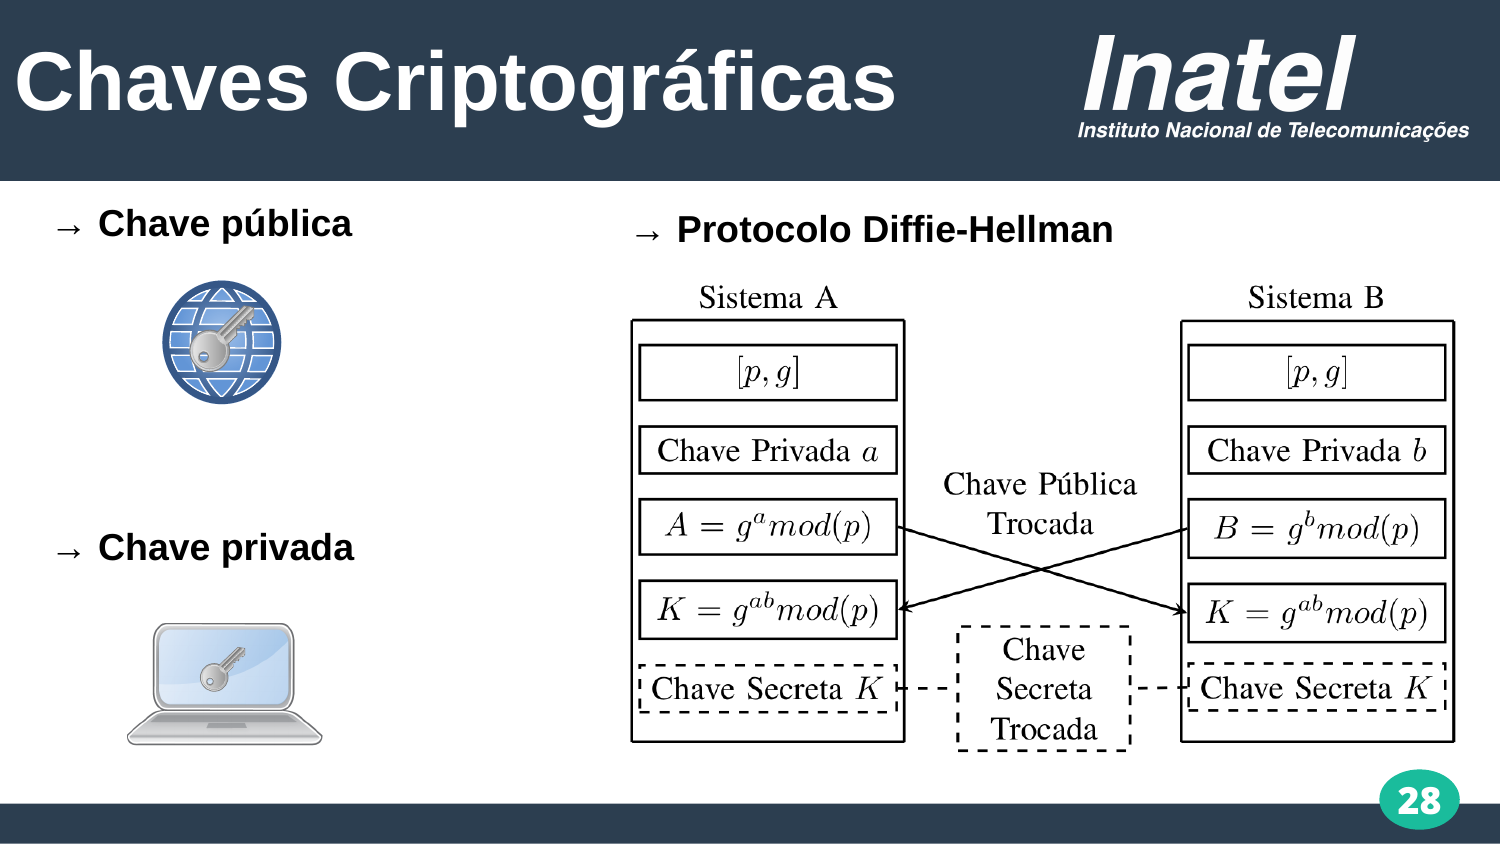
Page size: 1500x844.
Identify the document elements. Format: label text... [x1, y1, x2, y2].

picture [1078, 35, 1469, 142]
text_box → Chave privada [35, 518, 621, 715]
picture [621, 271, 1477, 768]
text_box → Chave pública [35, 194, 544, 438]
text_box Chaves Criptográficas [0, 27, 1063, 136]
text_box → Protocolo Diffie-Hellman [614, 200, 1176, 258]
picture [147, 265, 296, 420]
picture [118, 614, 331, 754]
